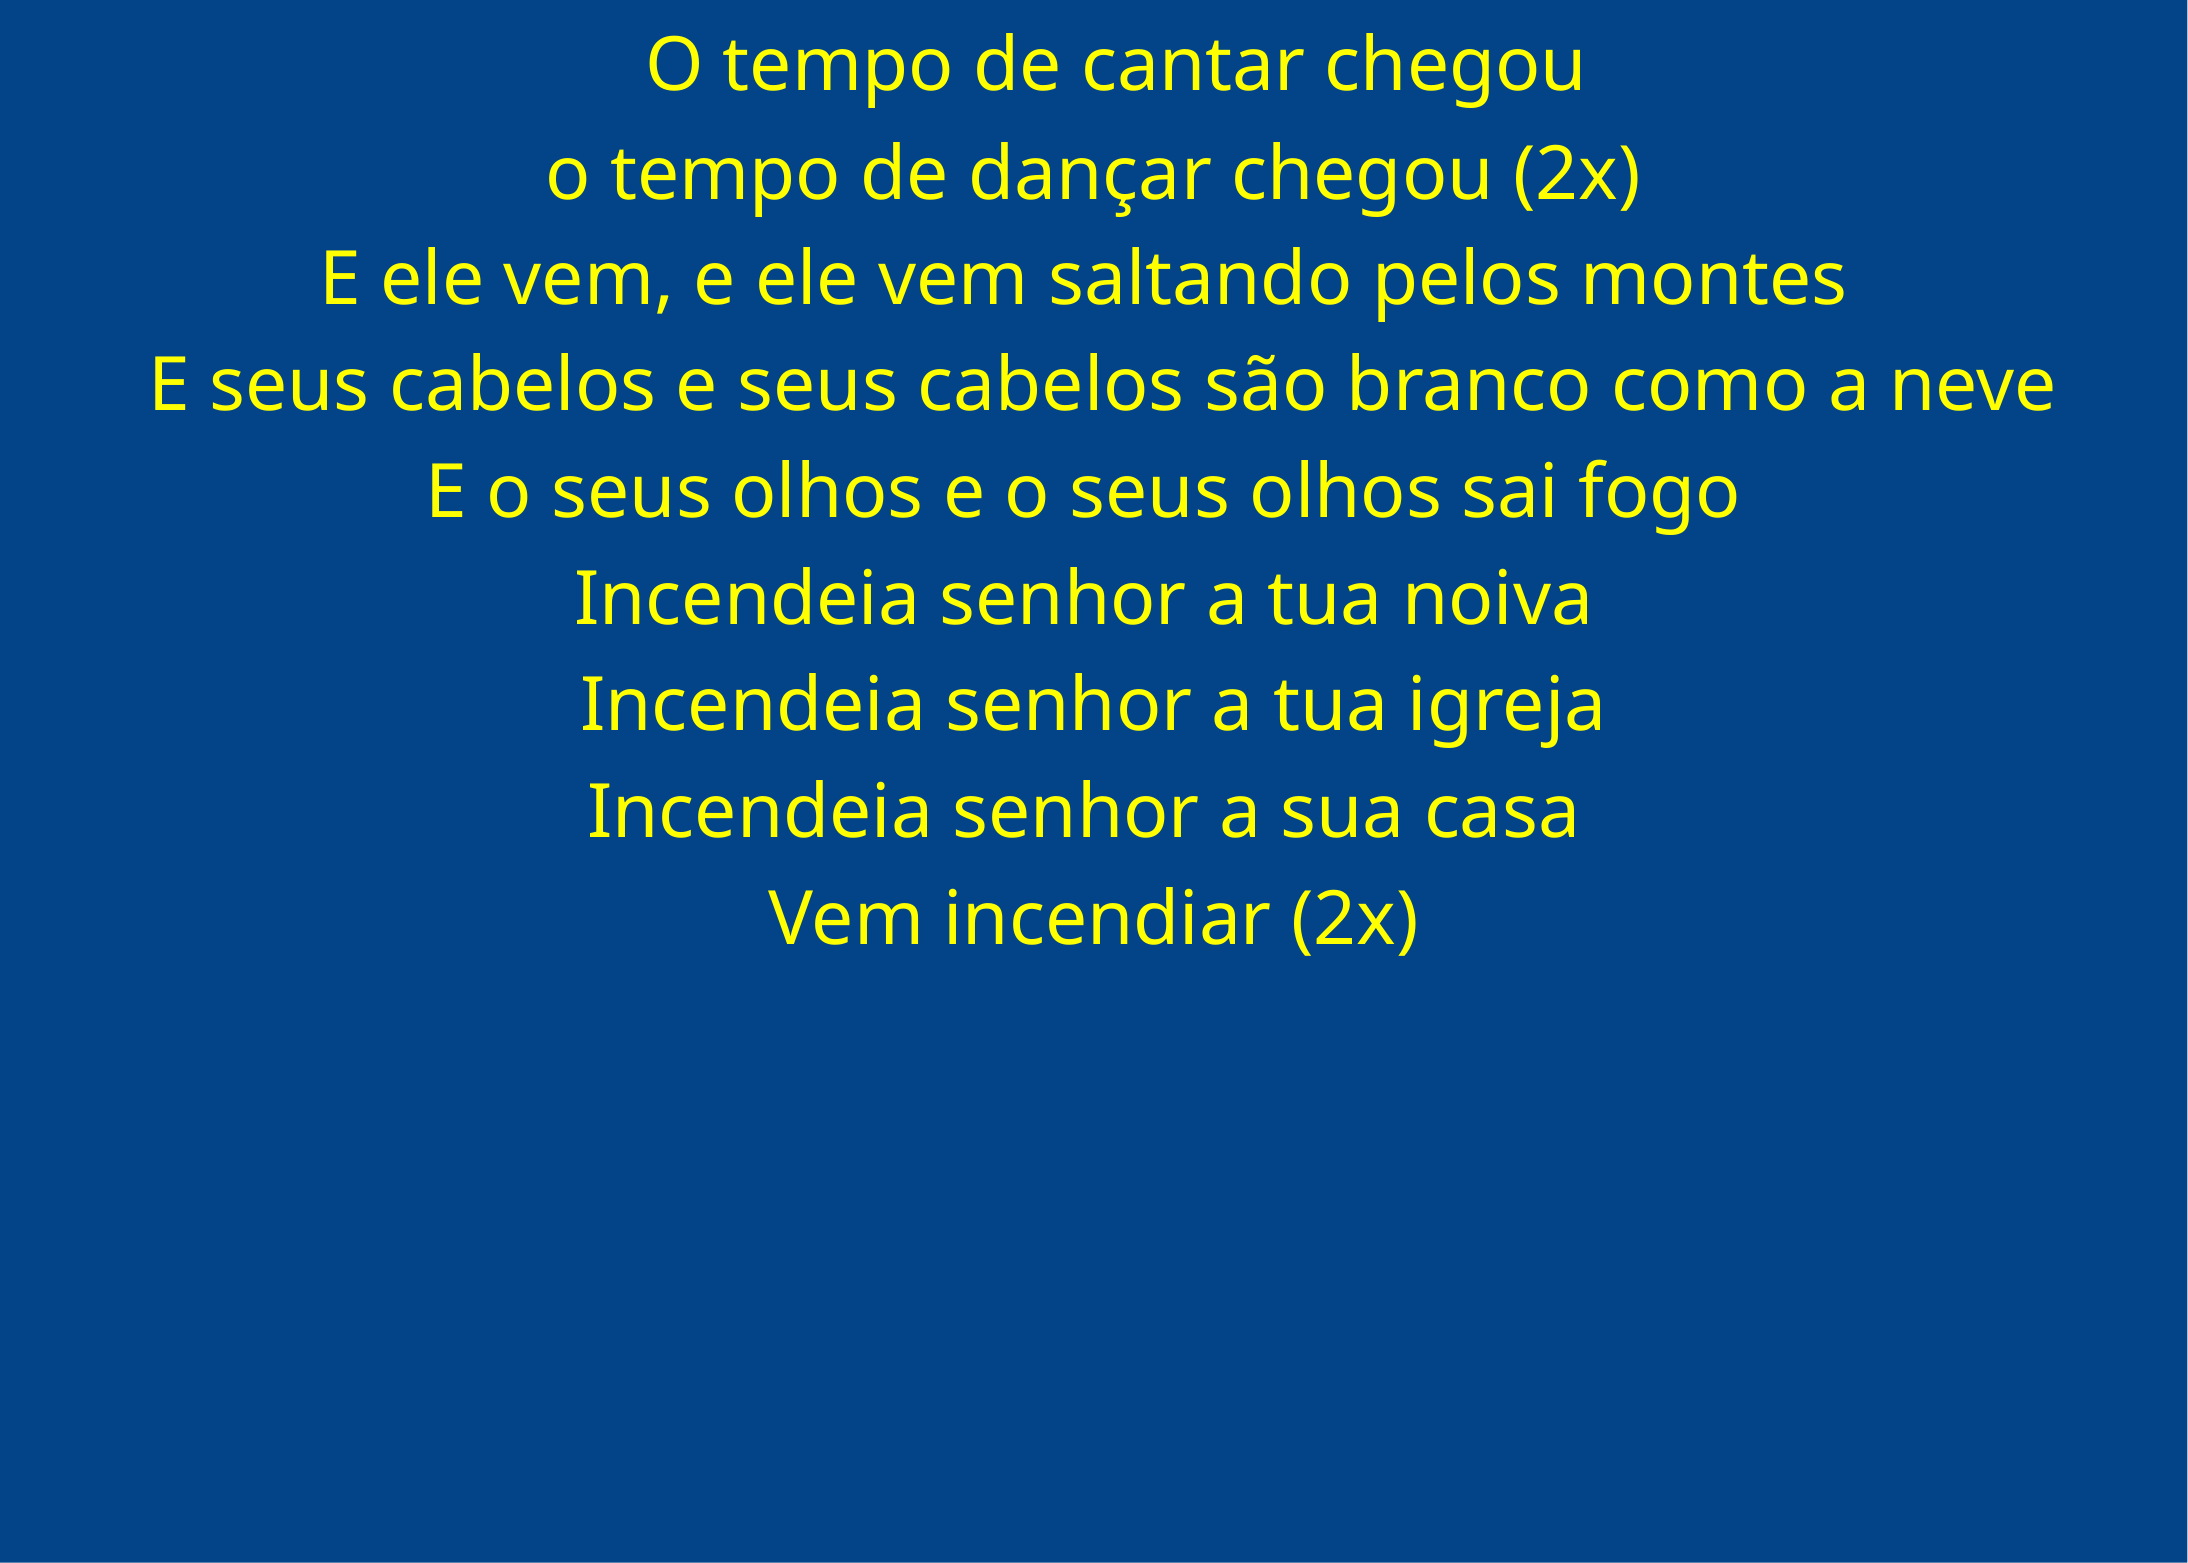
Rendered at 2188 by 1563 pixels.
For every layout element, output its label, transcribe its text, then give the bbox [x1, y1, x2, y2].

subtitle O tempo de cantar chegou o tempo de dançar chegou (2x) E ele vem, e ele vem saltando pelos montes E seus cabelos e seus cabelos são branco como a neve E o seus olhos e o seus olhos sai fogo Incendeia senhor a tua noiva Incendeia senhor a tua igreja Incendeia senhor a sua casa Vem incendiar (2x) [0, 0, 2188, 1563]
